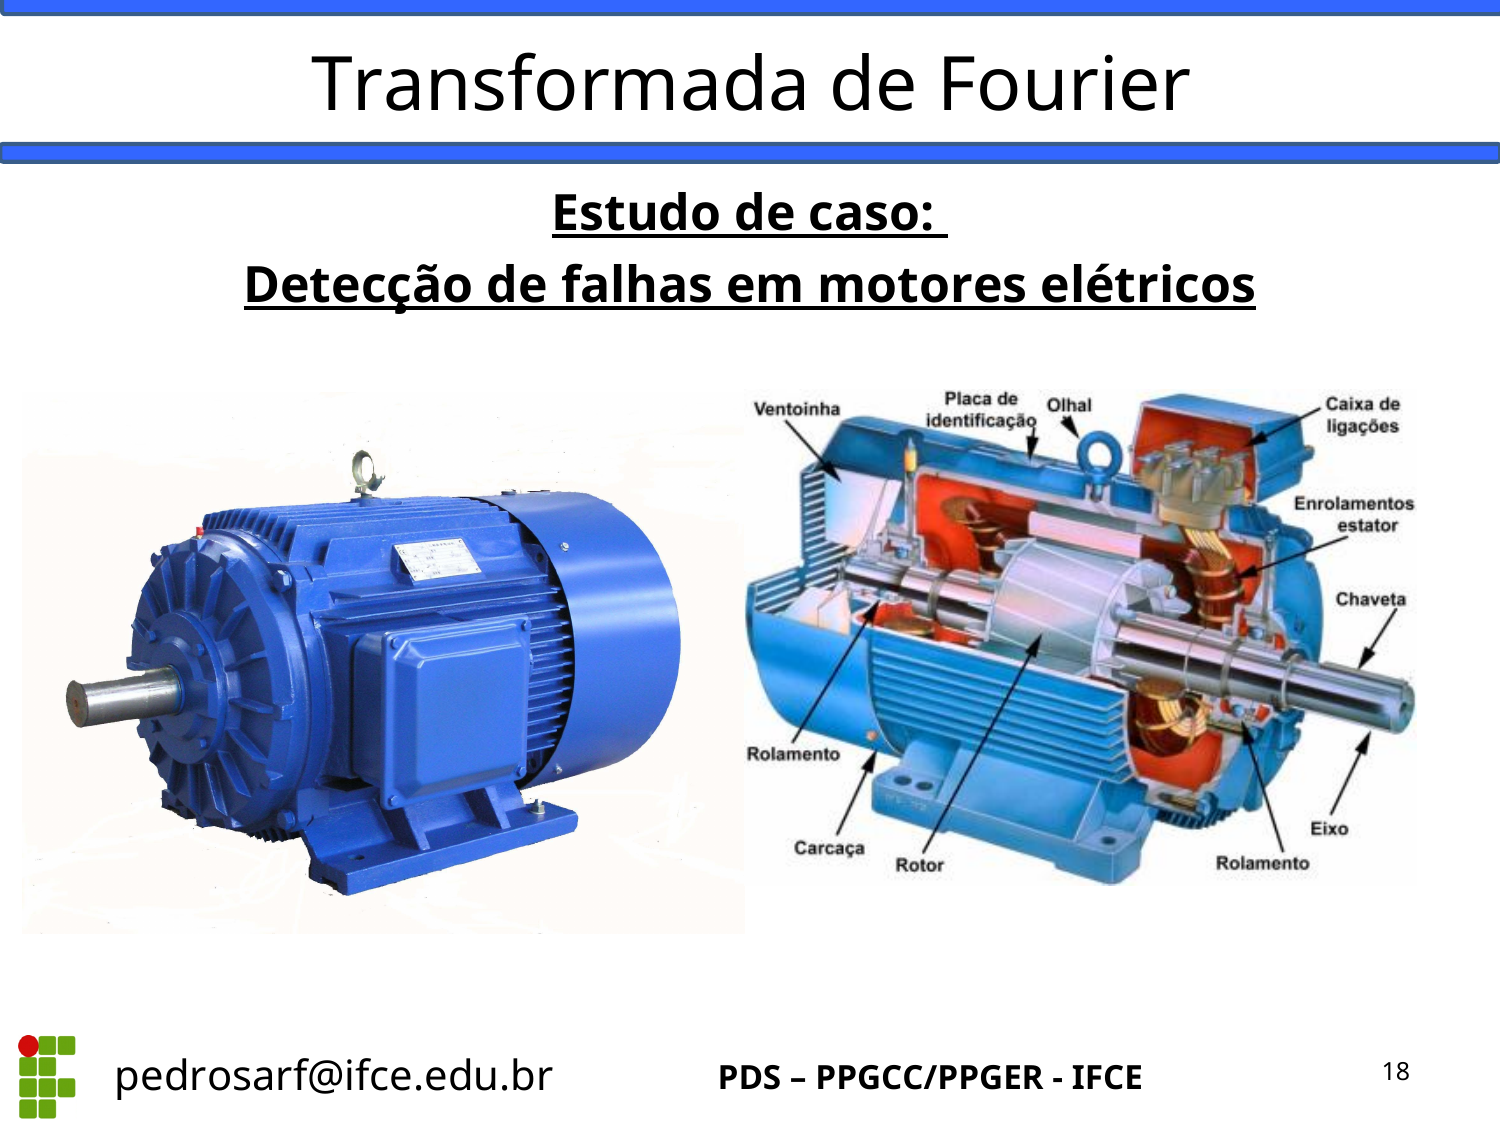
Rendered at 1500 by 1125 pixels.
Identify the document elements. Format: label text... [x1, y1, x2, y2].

text_box <número> [1074, 1042, 1426, 1103]
picture [22, 389, 1417, 934]
text_box Transformada de Fourier [76, 26, 1427, 134]
text_box Estudo de caso: Detecção de falhas em motores elétricos [0, 172, 1500, 1024]
picture [17, 1034, 77, 1120]
